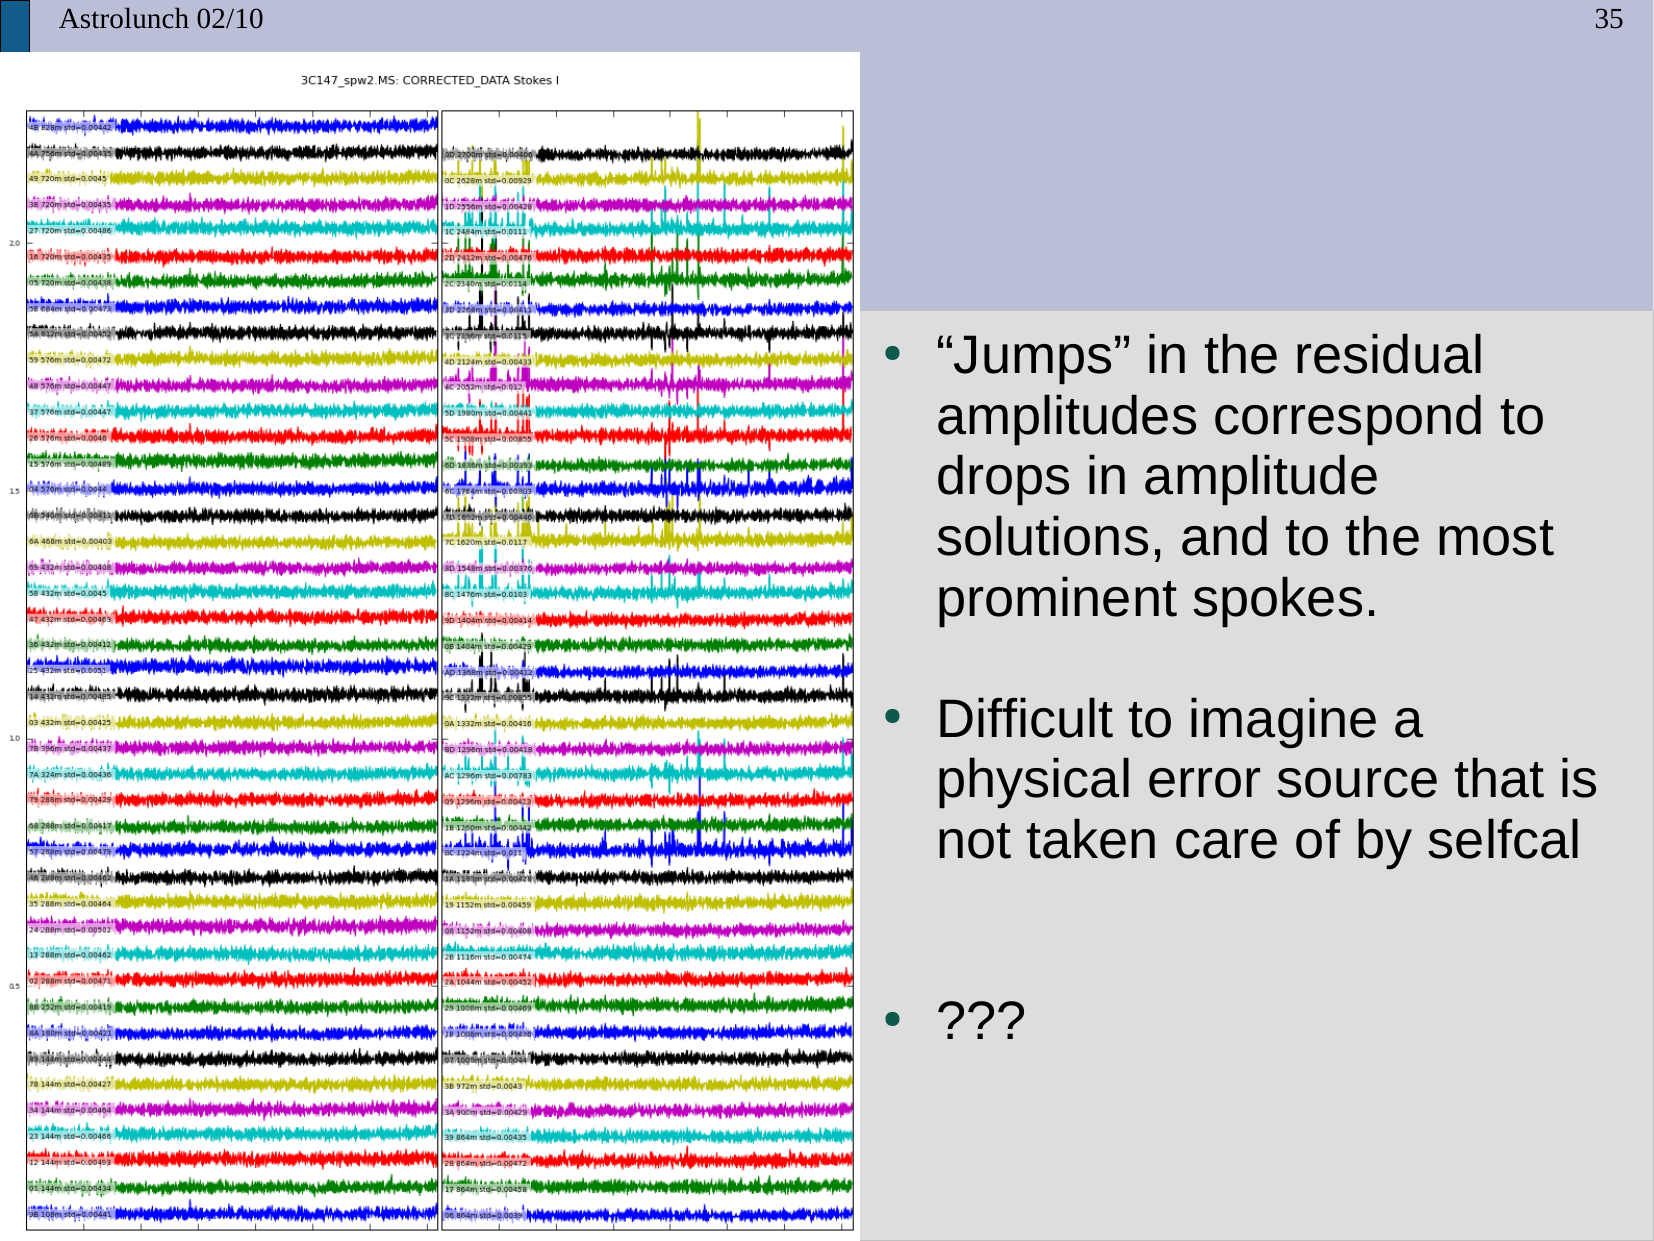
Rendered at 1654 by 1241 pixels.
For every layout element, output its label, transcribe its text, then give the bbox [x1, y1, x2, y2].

title [121, 98, 1534, 291]
picture [0, 52, 860, 1241]
list “Jumps” in the residual amplitudes correspond to drops in amplitude solutions, and to the most prominent spokes. Difficult to imagine a physical error source that is not taken care of by selfcal ??? [865, 324, 1625, 1223]
